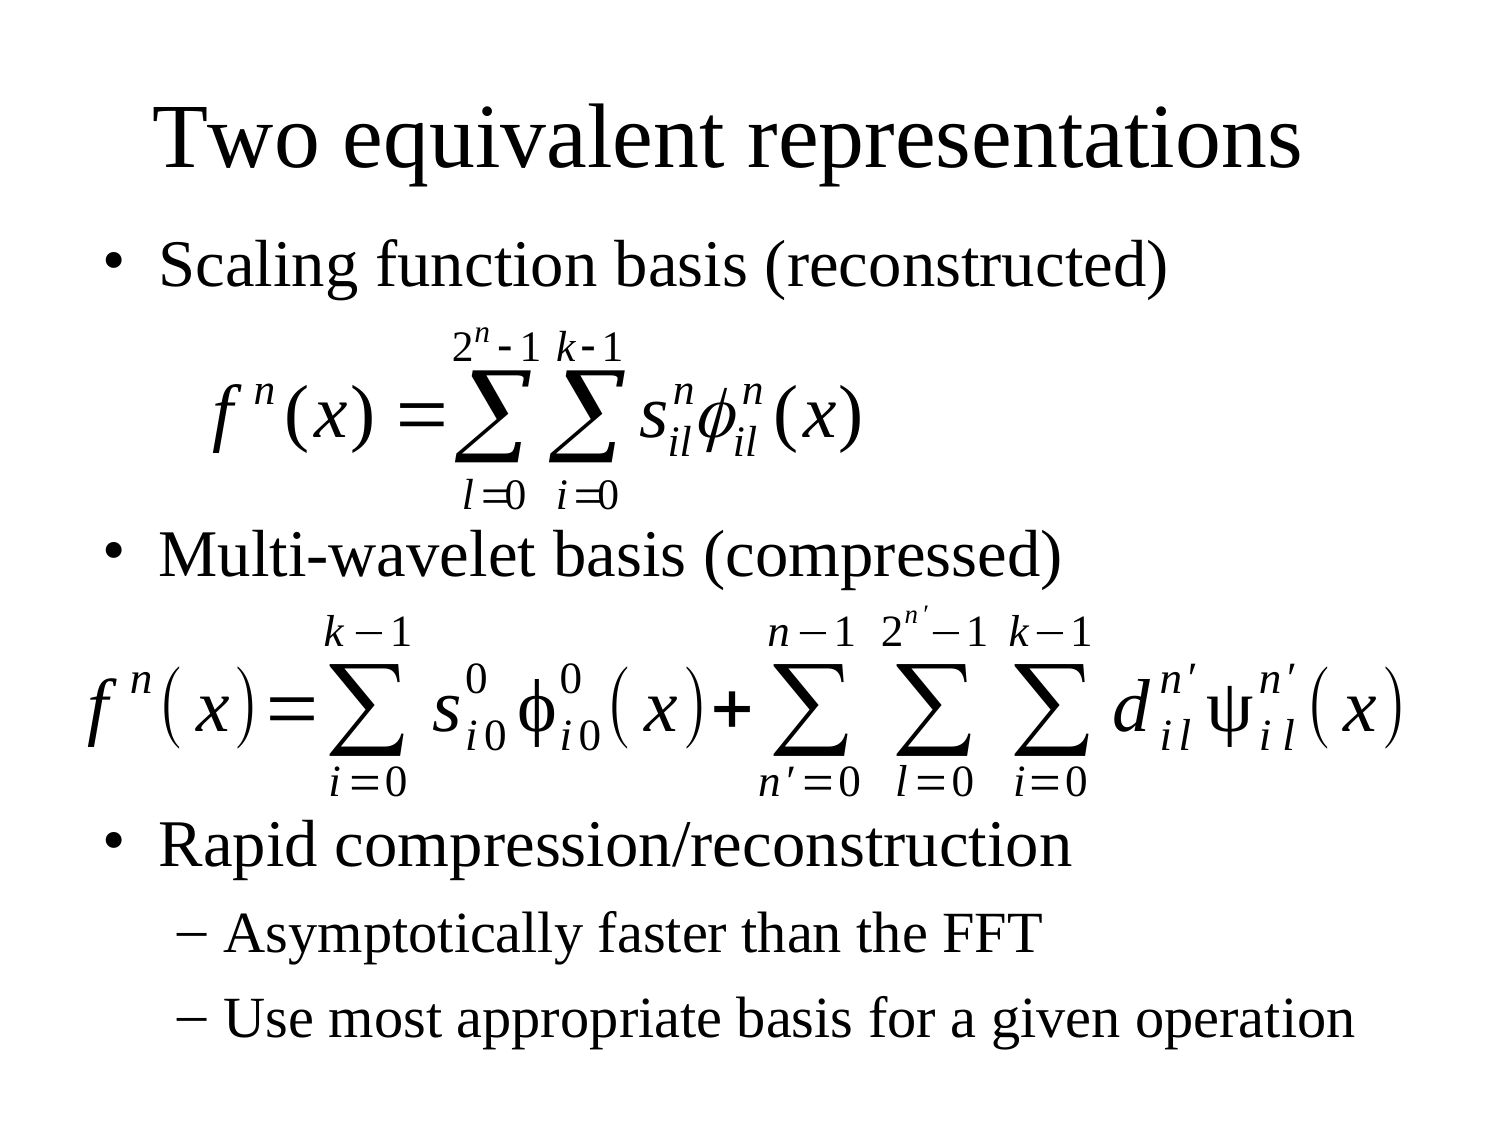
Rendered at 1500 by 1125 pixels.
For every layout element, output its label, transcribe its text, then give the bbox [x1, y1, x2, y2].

title Two equivalent representations [75, 37, 1351, 225]
chart [54, 600, 1426, 809]
list Scaling function basis (reconstructed) Multi-wavelet basis (compressed) Rapid compression/reconstruction Asymptotically faster than the FFT Use most appropriate basis for a given operation [87, 212, 1375, 600]
list Scaling function basis (reconstructed) Multi-wavelet basis (compressed) Rapid compression/reconstruction Asymptotically faster than the FFT Use most appropriate basis for a given operation [87, 809, 1375, 1063]
chart [187, 299, 877, 526]
